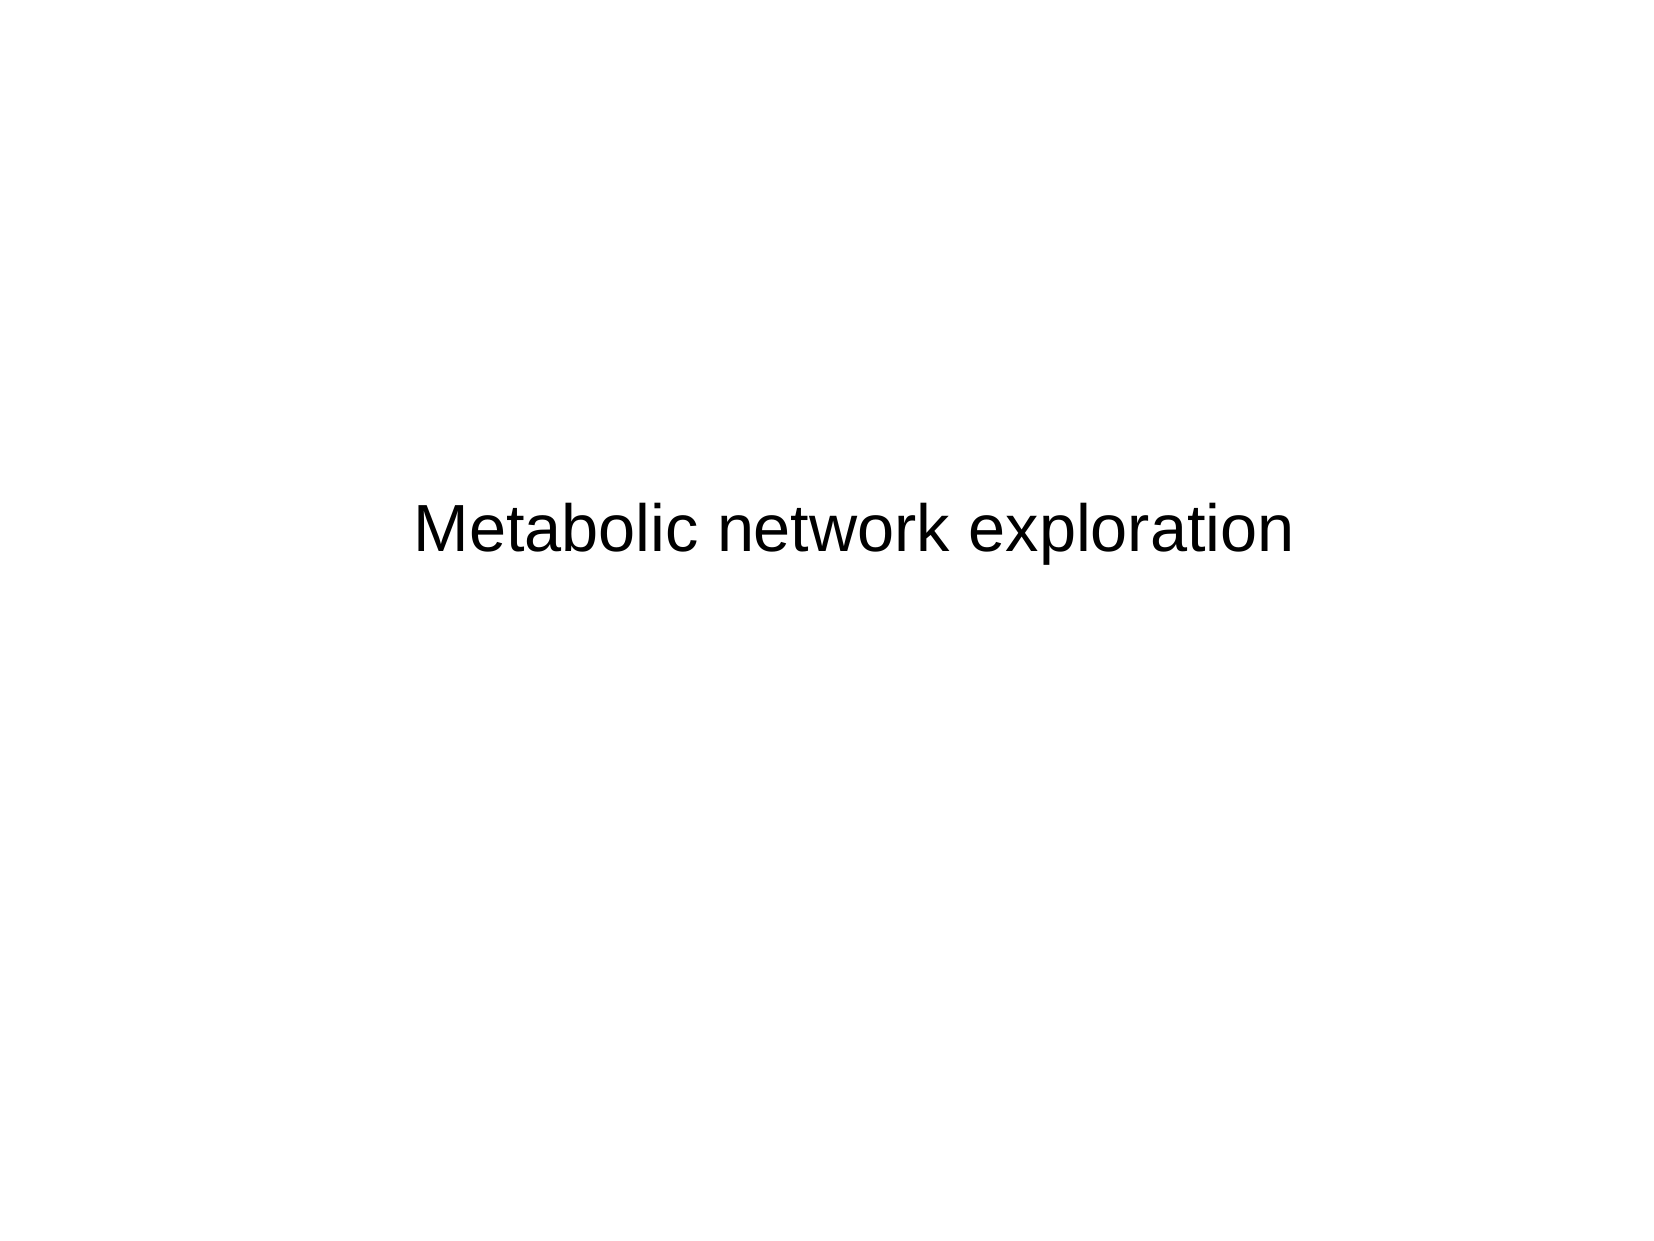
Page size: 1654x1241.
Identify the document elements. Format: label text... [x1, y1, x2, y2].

subtitle Metabolic network exploration [82, 49, 1570, 1010]
